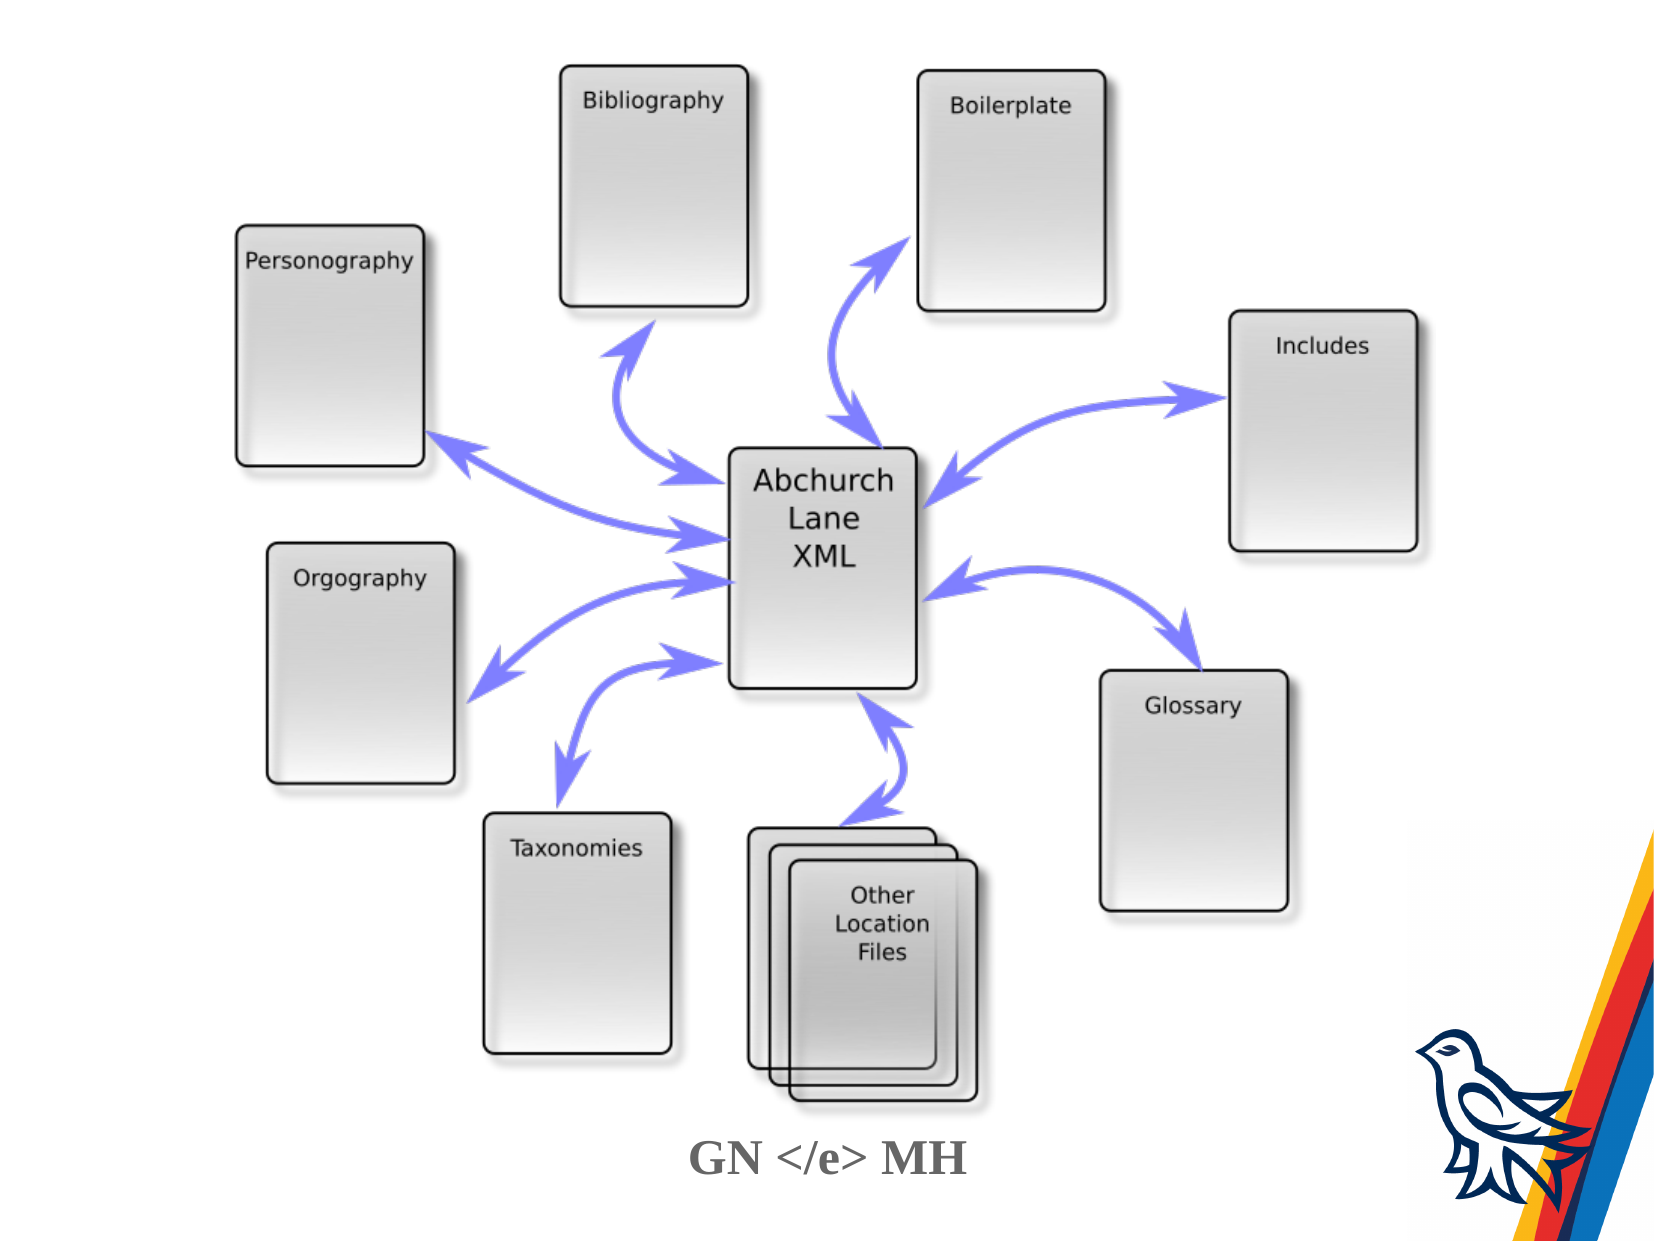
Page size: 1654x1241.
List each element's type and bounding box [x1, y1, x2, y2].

picture [218, 42, 1654, 1241]
